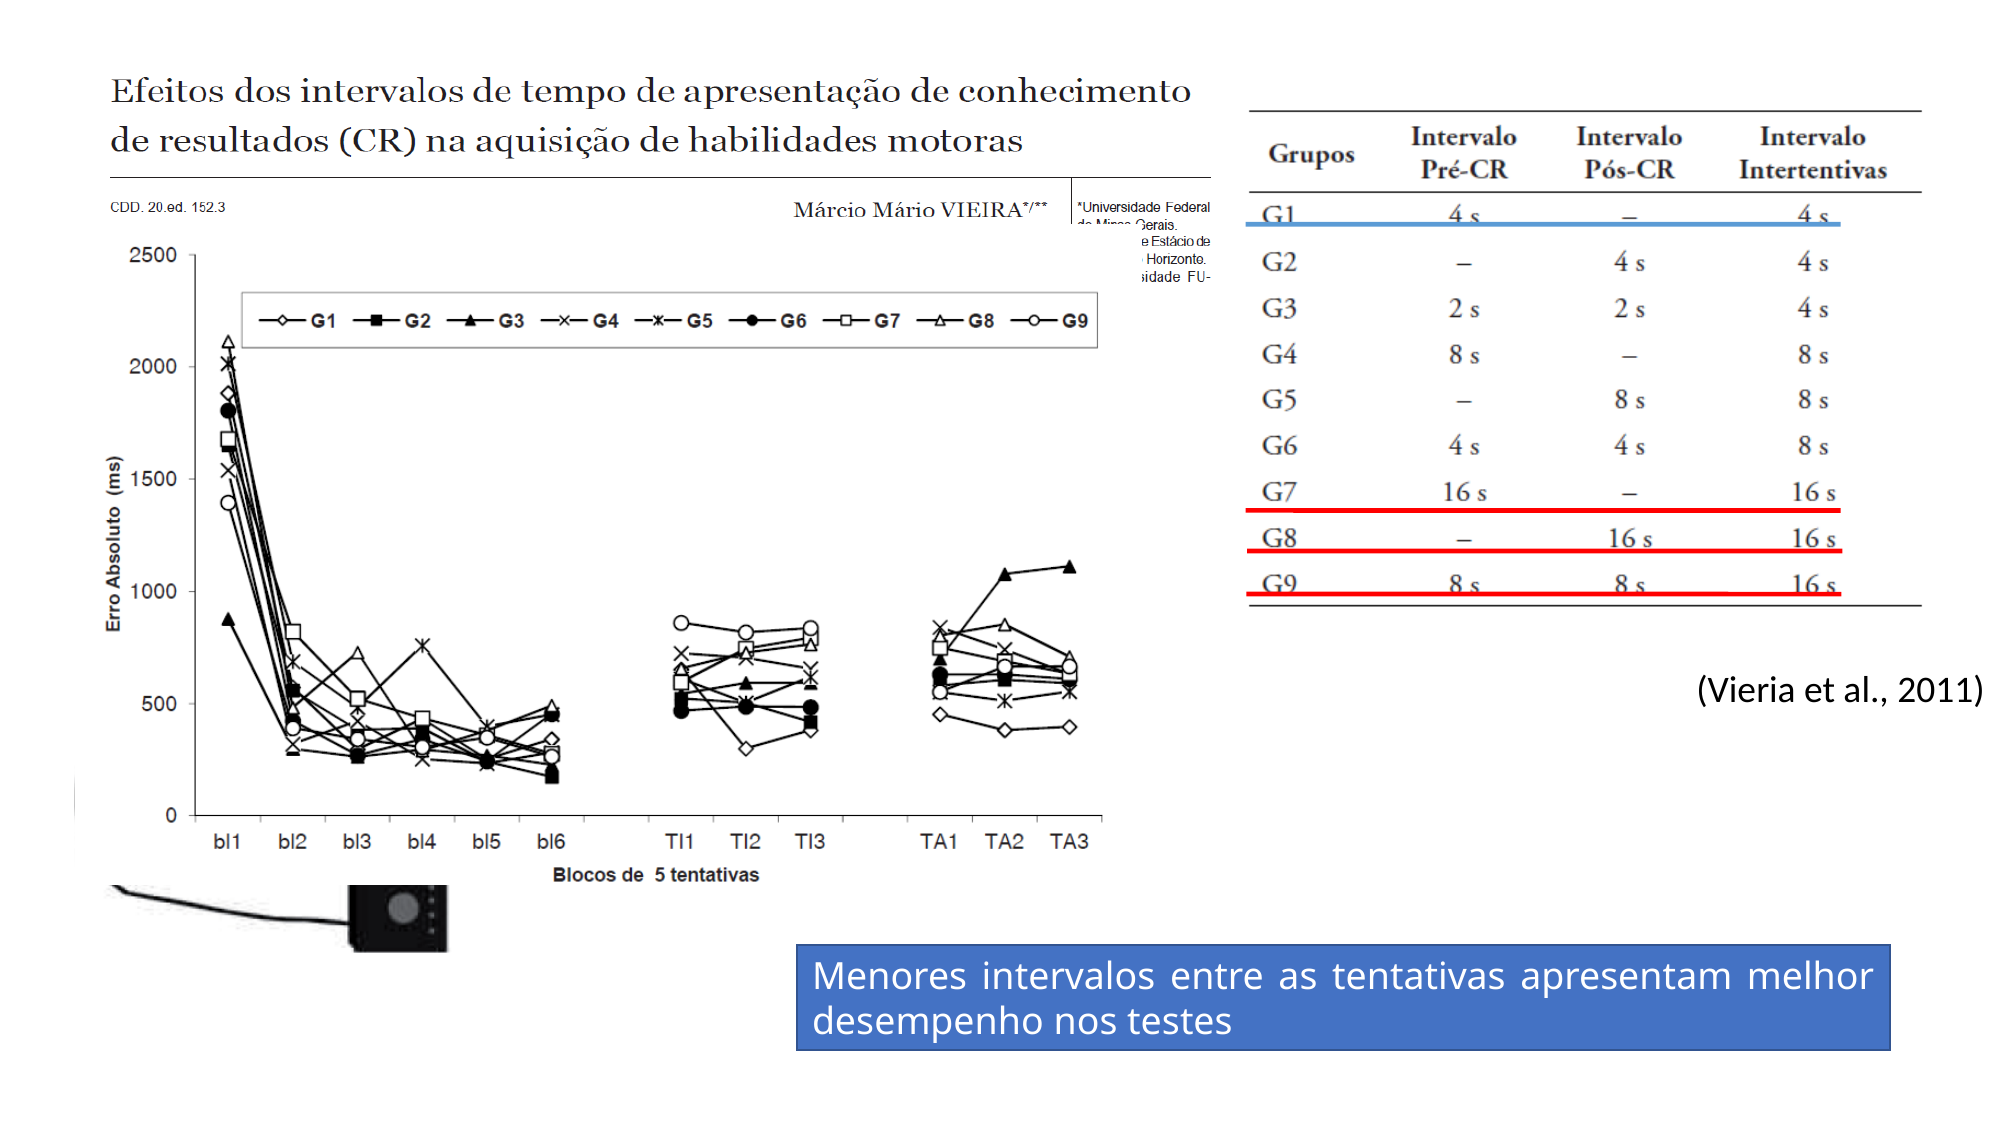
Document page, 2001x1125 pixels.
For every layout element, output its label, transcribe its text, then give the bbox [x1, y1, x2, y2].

text_box Menores intervalos entre as tentativas apresentam melhor desempenho nos testes [797, 944, 1890, 1050]
text_box (Vieria et al., 2011) [1681, 657, 2000, 718]
picture [74, 43, 1939, 962]
